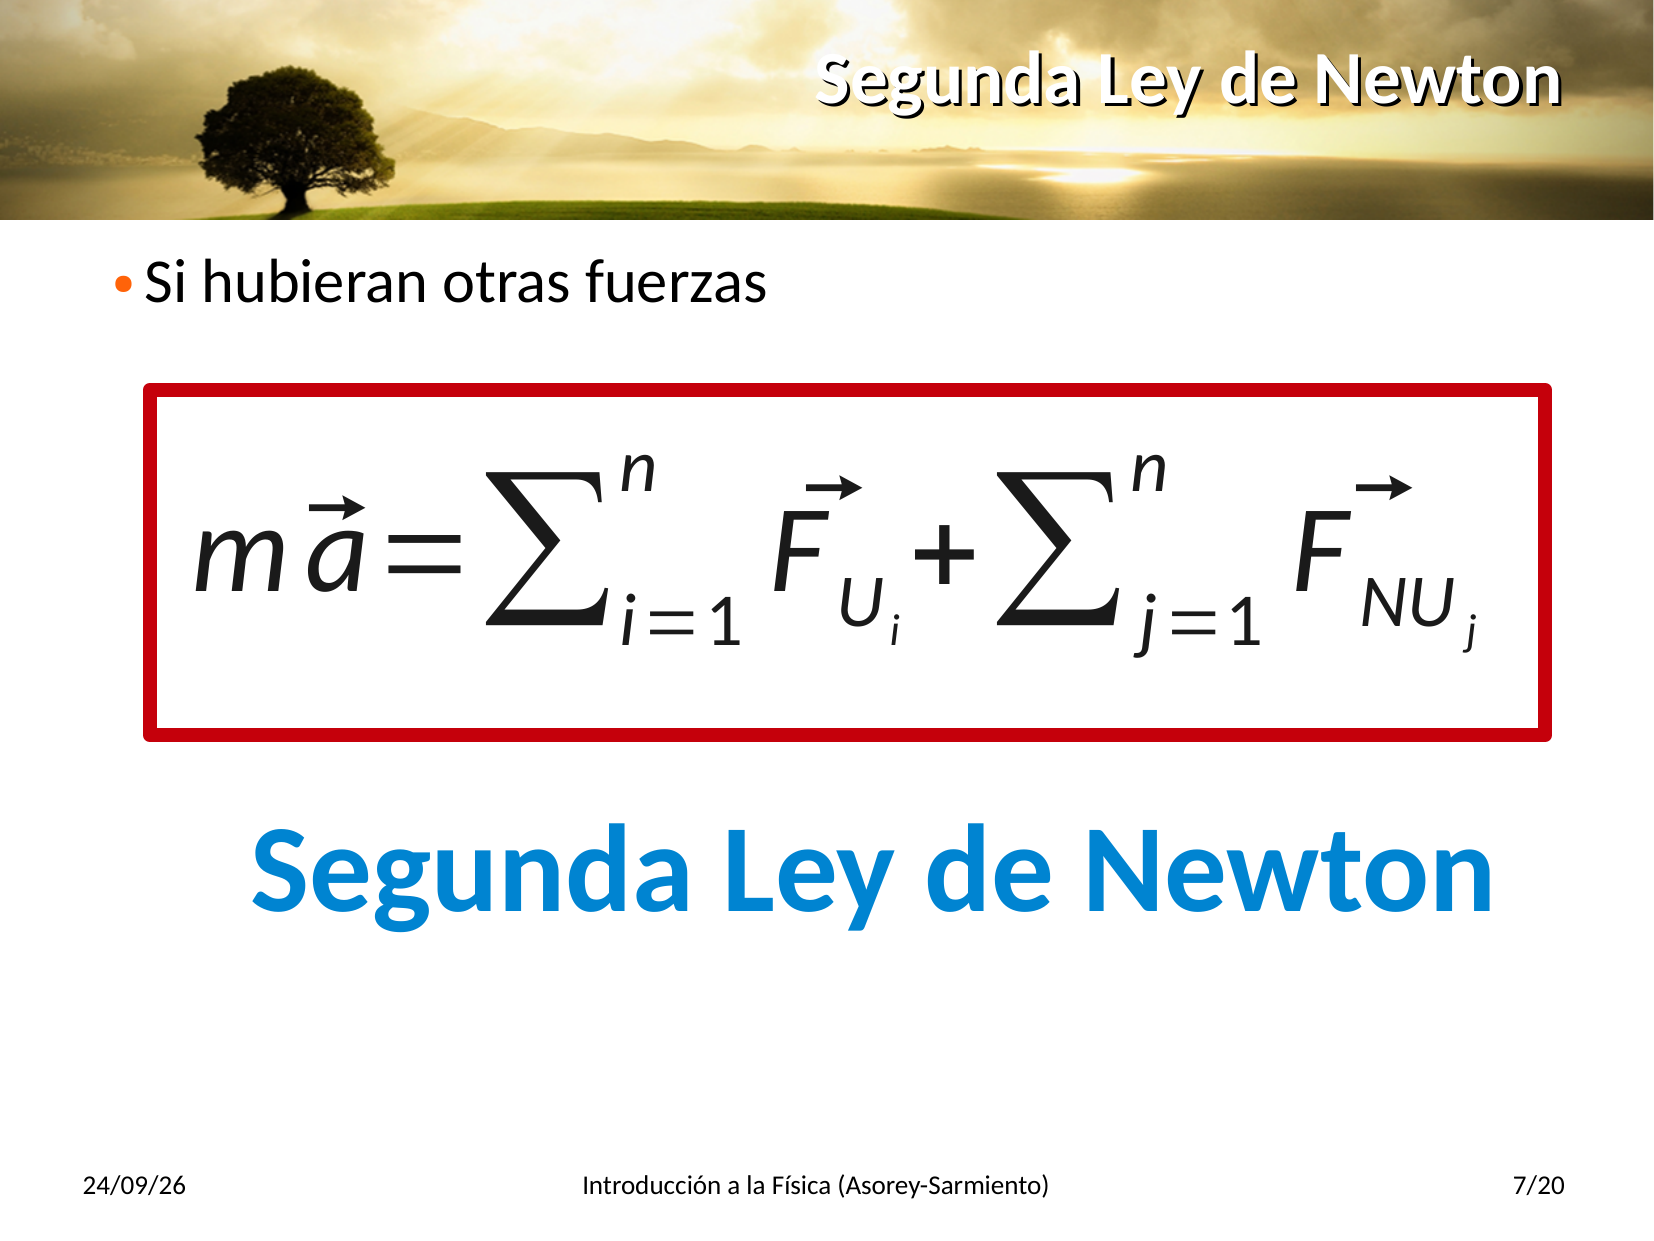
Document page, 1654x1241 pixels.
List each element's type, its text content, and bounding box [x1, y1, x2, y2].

text_box Segunda Ley de Newton [235, 810, 1516, 978]
list Si hubieran otras fuerzas [82, 255, 1571, 1141]
picture [0, 0, 1654, 220]
title Segunda Ley de Newton [75, 19, 1564, 151]
chart [183, 420, 1486, 665]
